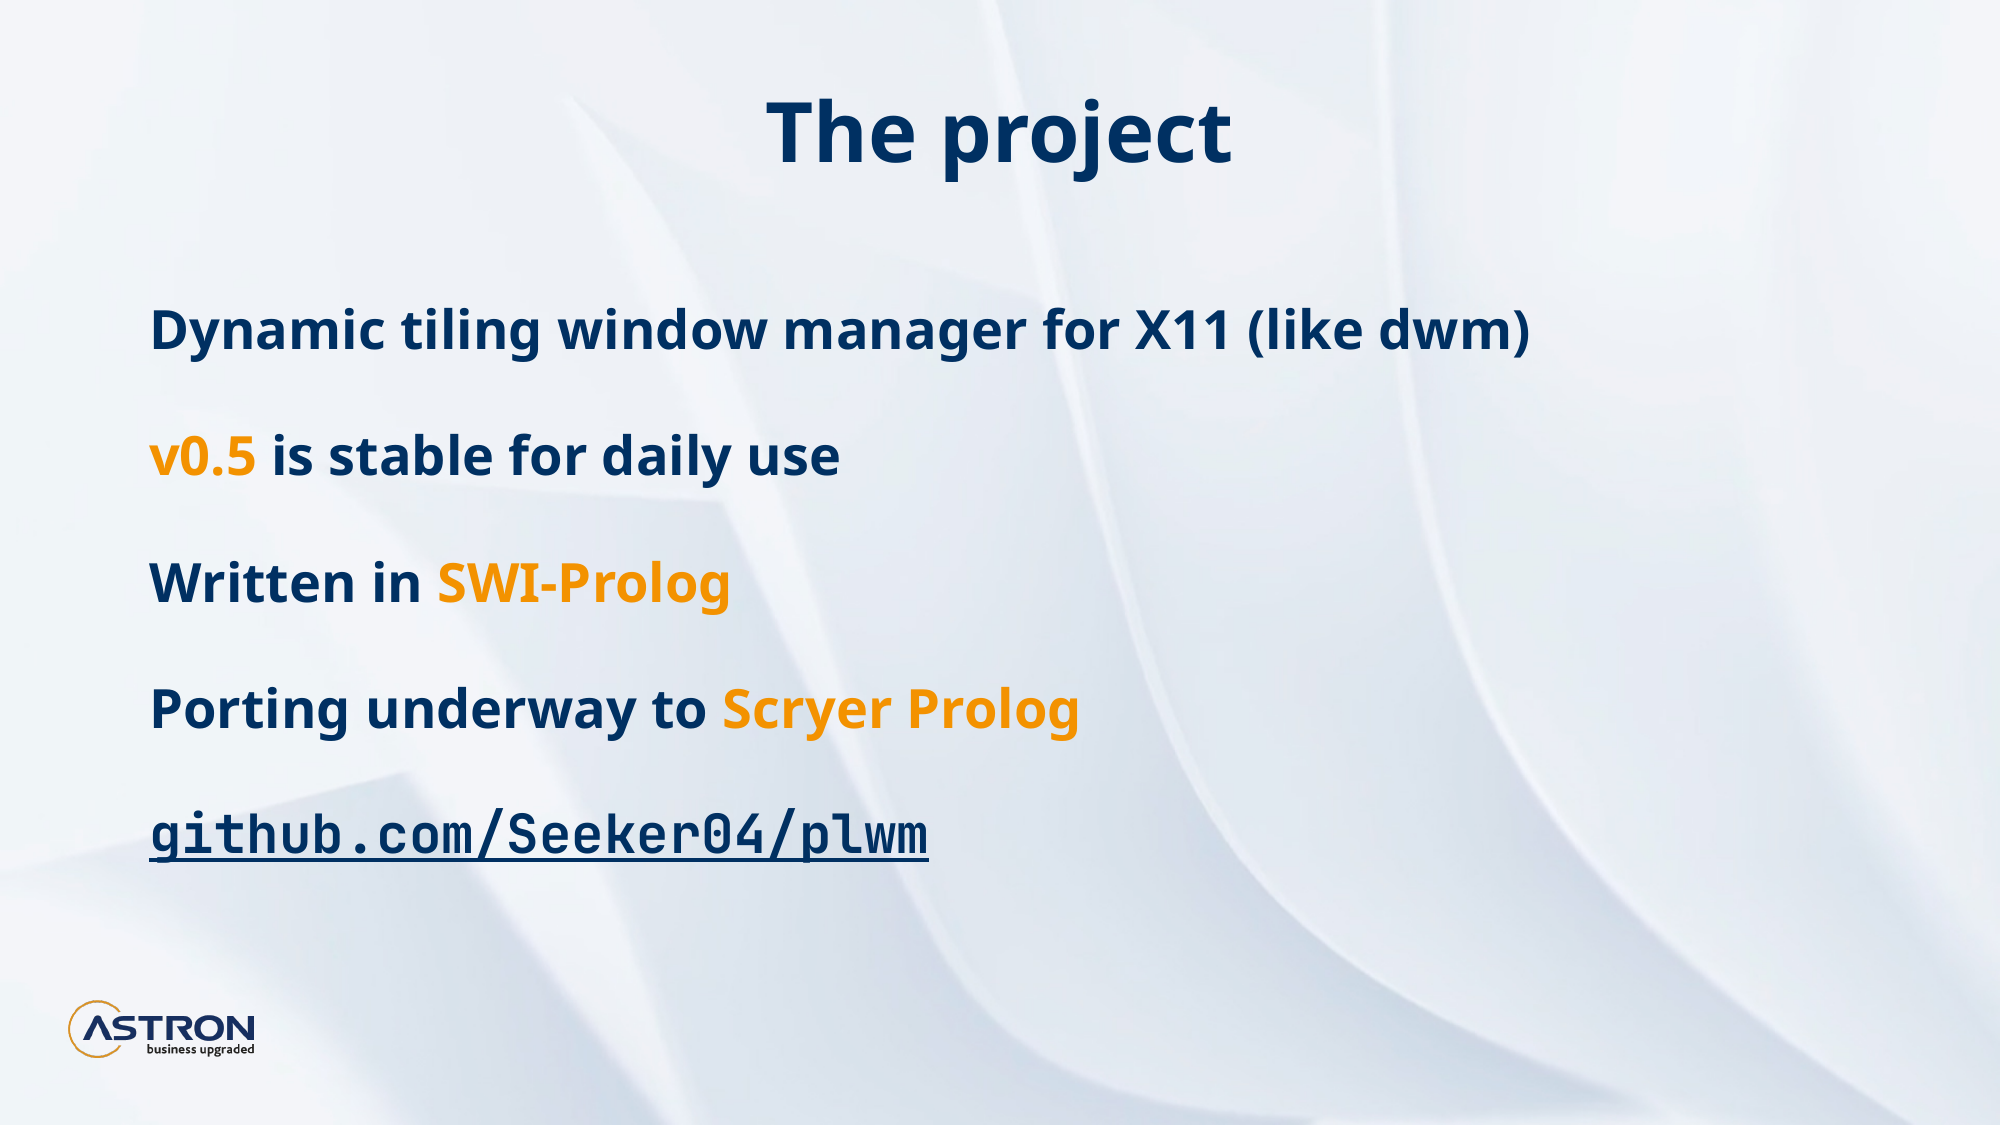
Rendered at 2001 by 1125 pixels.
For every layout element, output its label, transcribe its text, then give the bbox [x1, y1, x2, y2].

text_box Dynamic tiling window manager for X11 (like dwm) v0.5 is stable for daily use Written in SWI-Prolog Porting underway to Scryer Prolog github.com/Seeker04/plwm [134, 224, 1866, 938]
picture [0, 0, 2000, 1125]
title The project [133, 112, 1867, 189]
